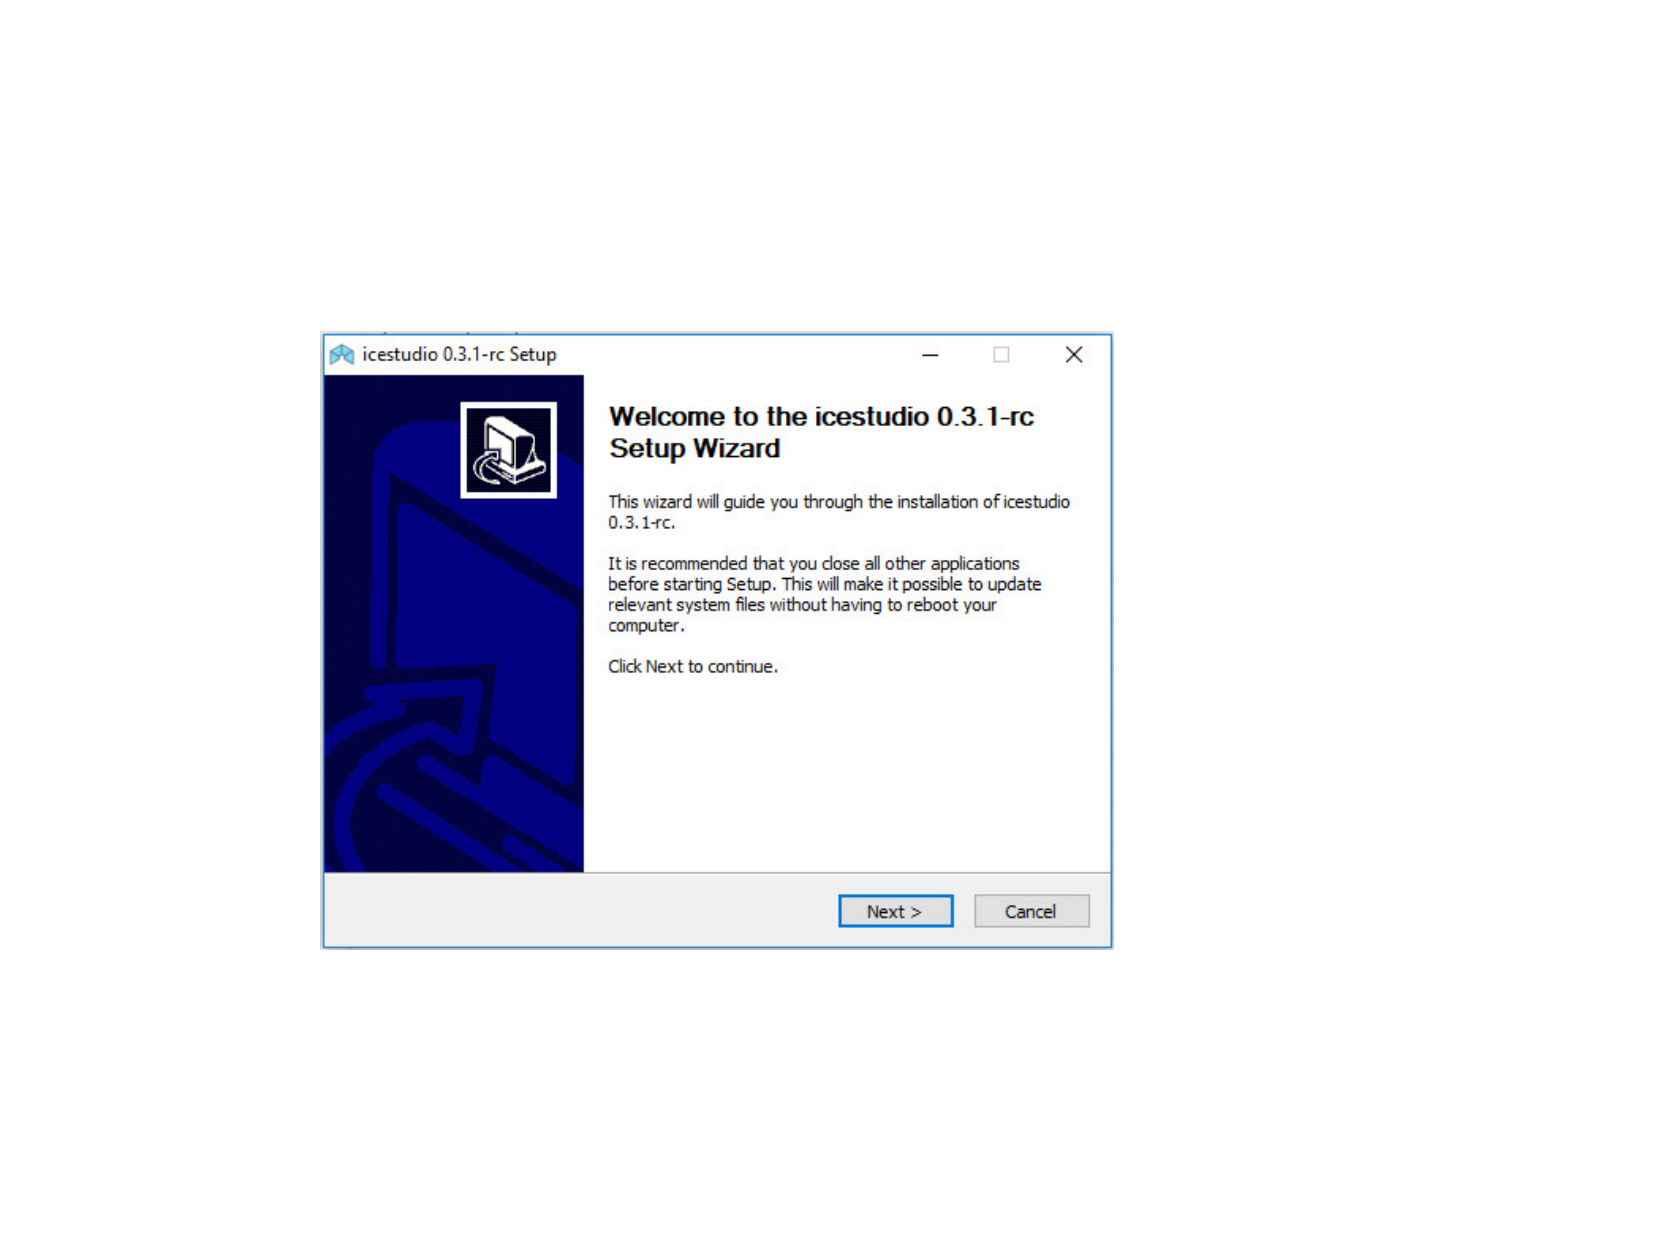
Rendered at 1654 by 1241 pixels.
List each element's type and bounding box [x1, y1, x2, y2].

picture [320, 331, 1114, 950]
